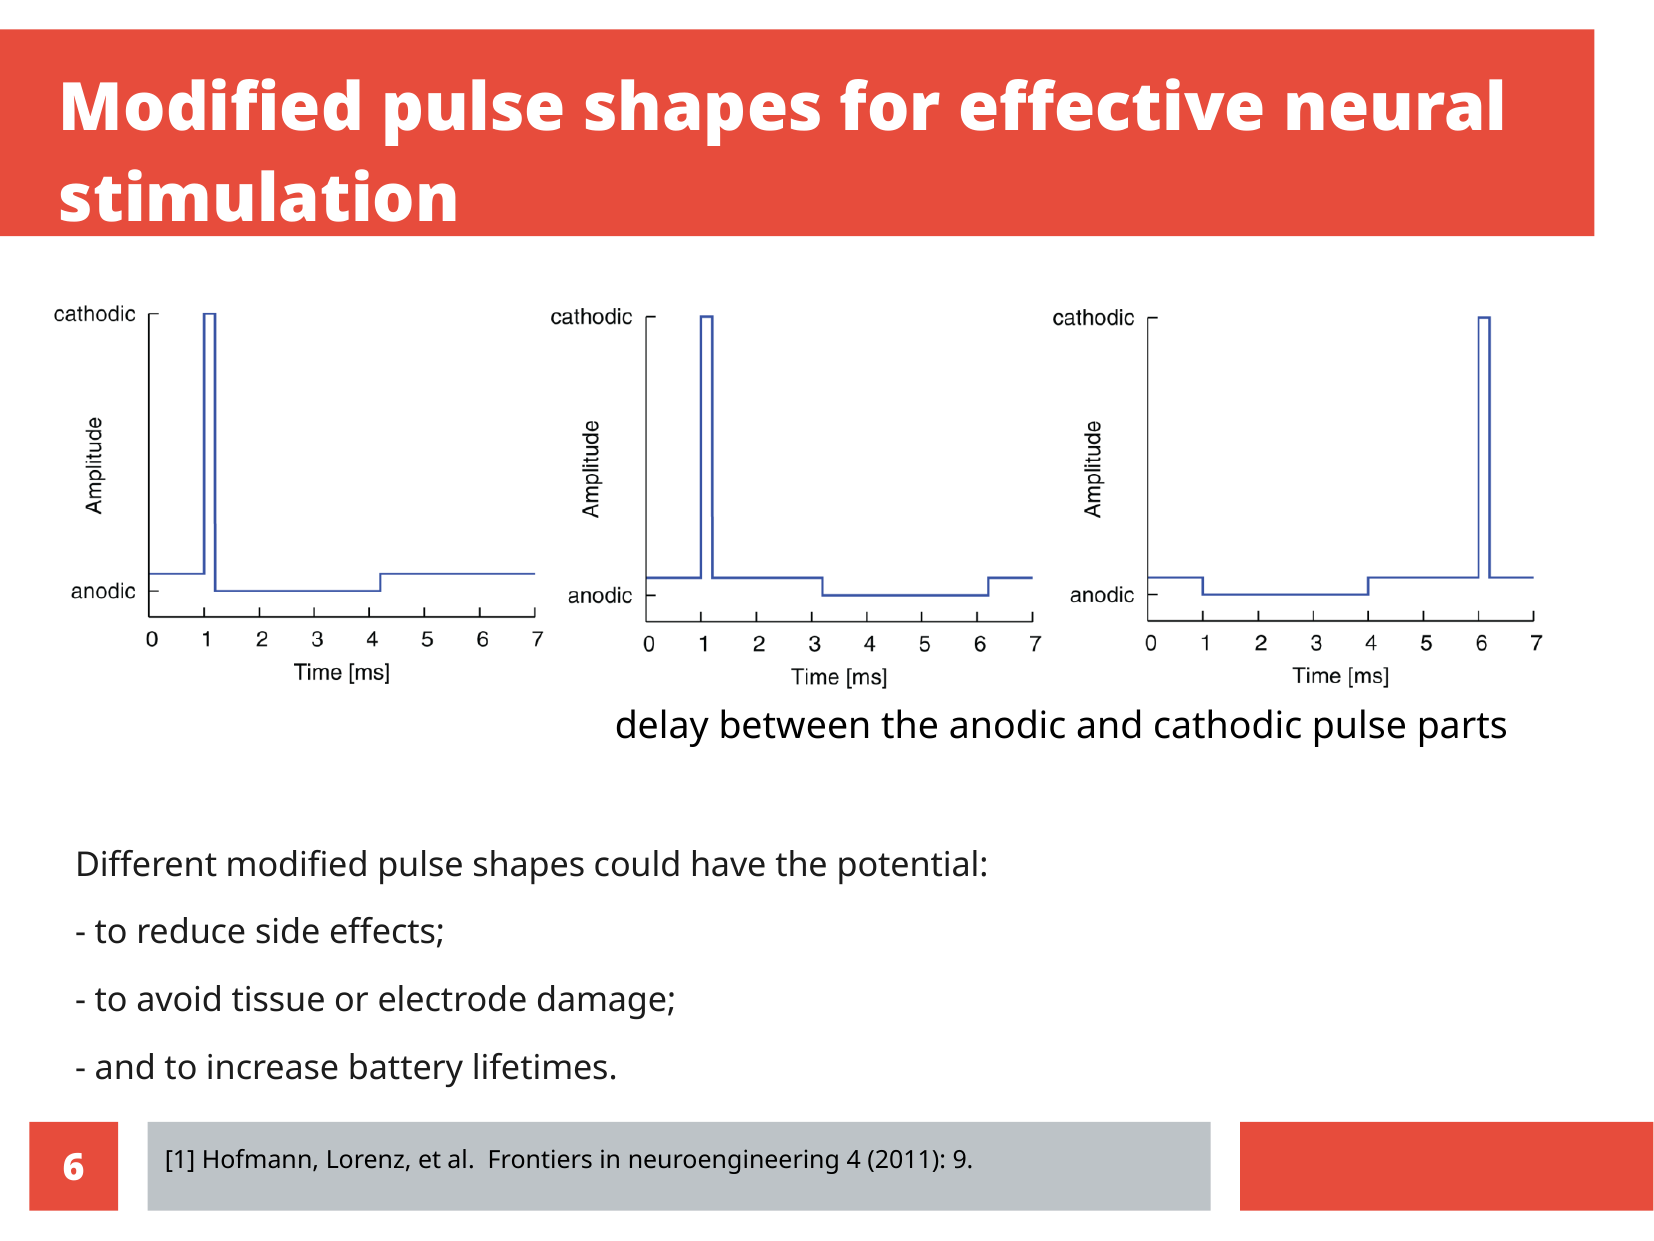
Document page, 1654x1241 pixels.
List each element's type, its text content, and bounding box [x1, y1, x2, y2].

title Modified pulse shapes for effective neural stimulation [58, 58, 1595, 207]
text_box delay between the anodic and cathodic pulse parts [600, 691, 1592, 750]
picture [51, 302, 1043, 692]
picture [1050, 305, 1546, 690]
list Different modified pulse shapes could have the potential: - to reduce side effects; - to avoid tissue or electrode damage; - and to increase battery lifetimes. [75, 840, 1565, 1093]
text_box [1] Hofmann, Lorenz, et al. Frontiers in neuroengineering 4 (2011): 9. [150, 1134, 1201, 1179]
